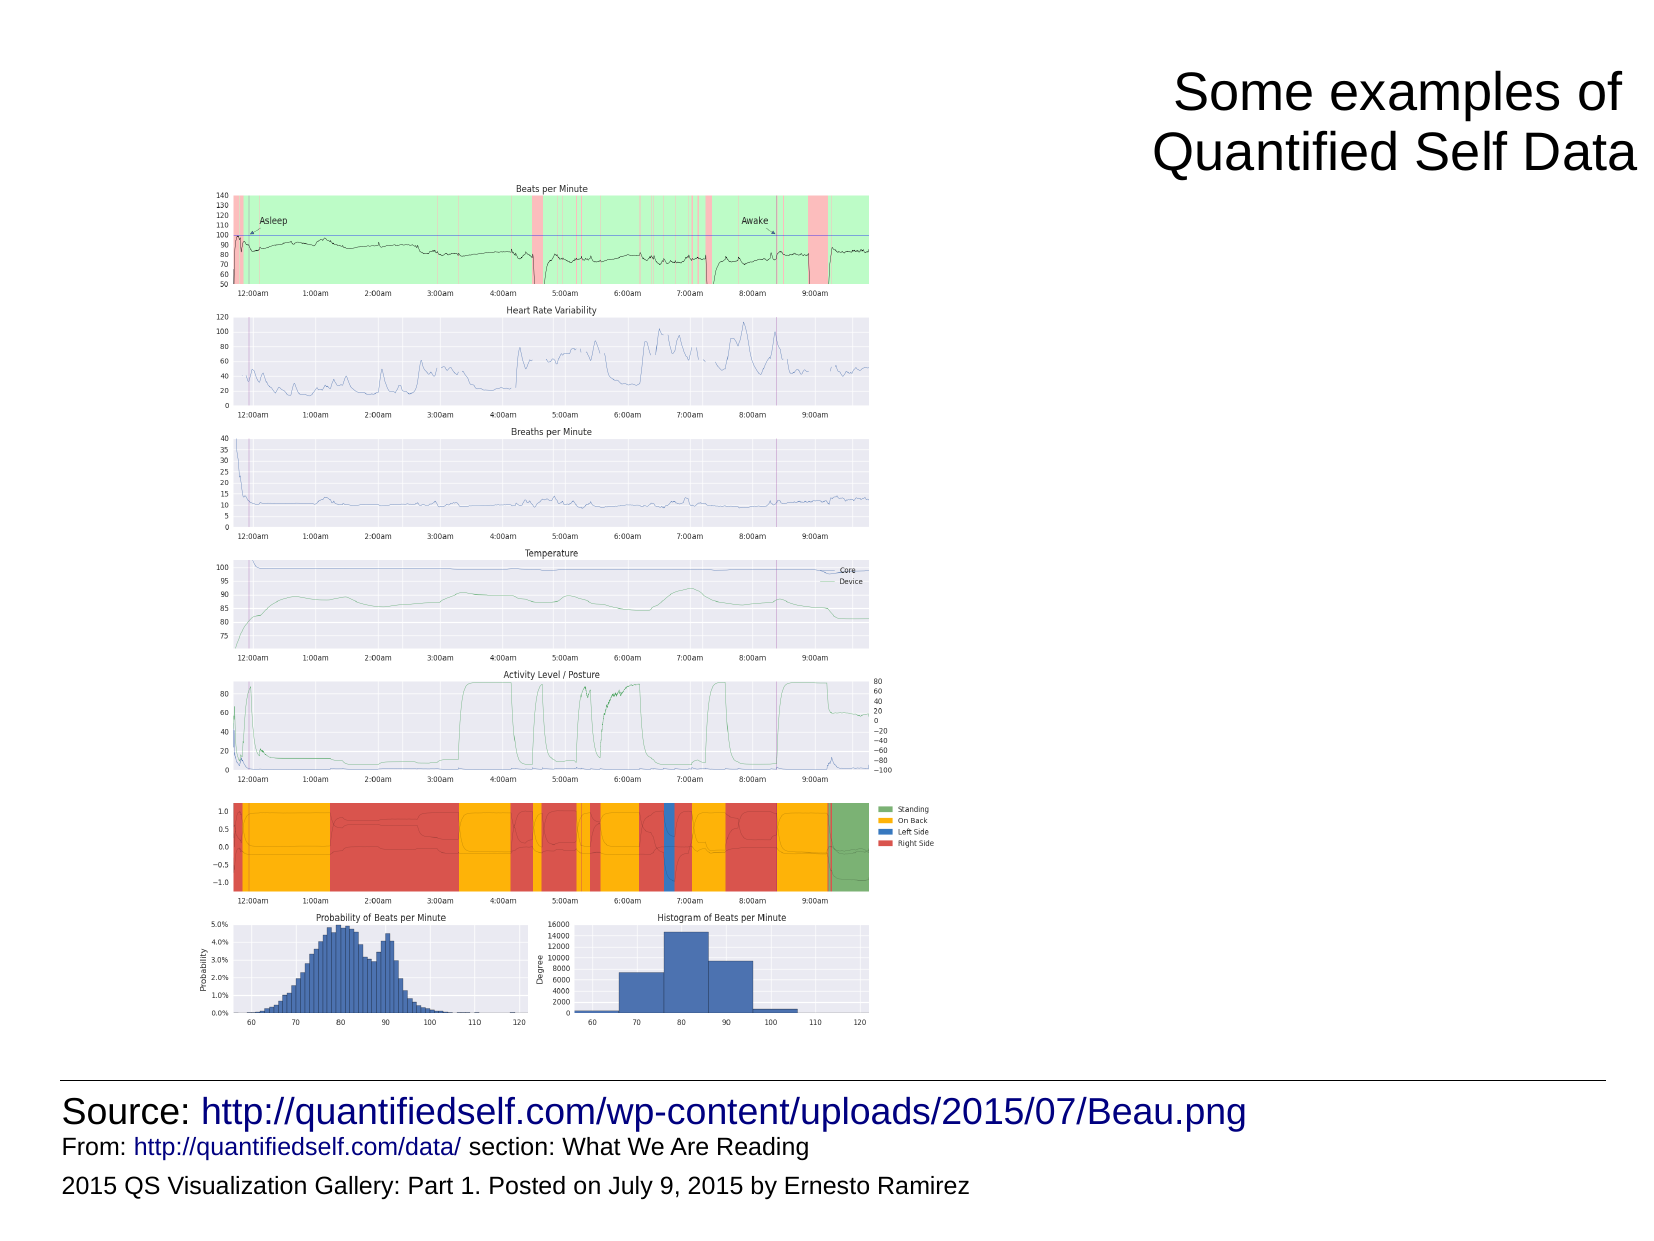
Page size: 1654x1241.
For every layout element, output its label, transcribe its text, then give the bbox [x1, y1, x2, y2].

text_box Source: http://quantifiedself.com/wp-content/uploads/2015/07/Beau.png From: http://quantifiedself.com/data/ section: What We Are Reading 2015 QS Visualization Gallery: Part 1. Posted on July 9, 2015 by Ernesto Ramirez [46, 1083, 1265, 1210]
picture [195, 179, 941, 1031]
title Some examples of Quantified Self Data [150, 17, 1639, 226]
